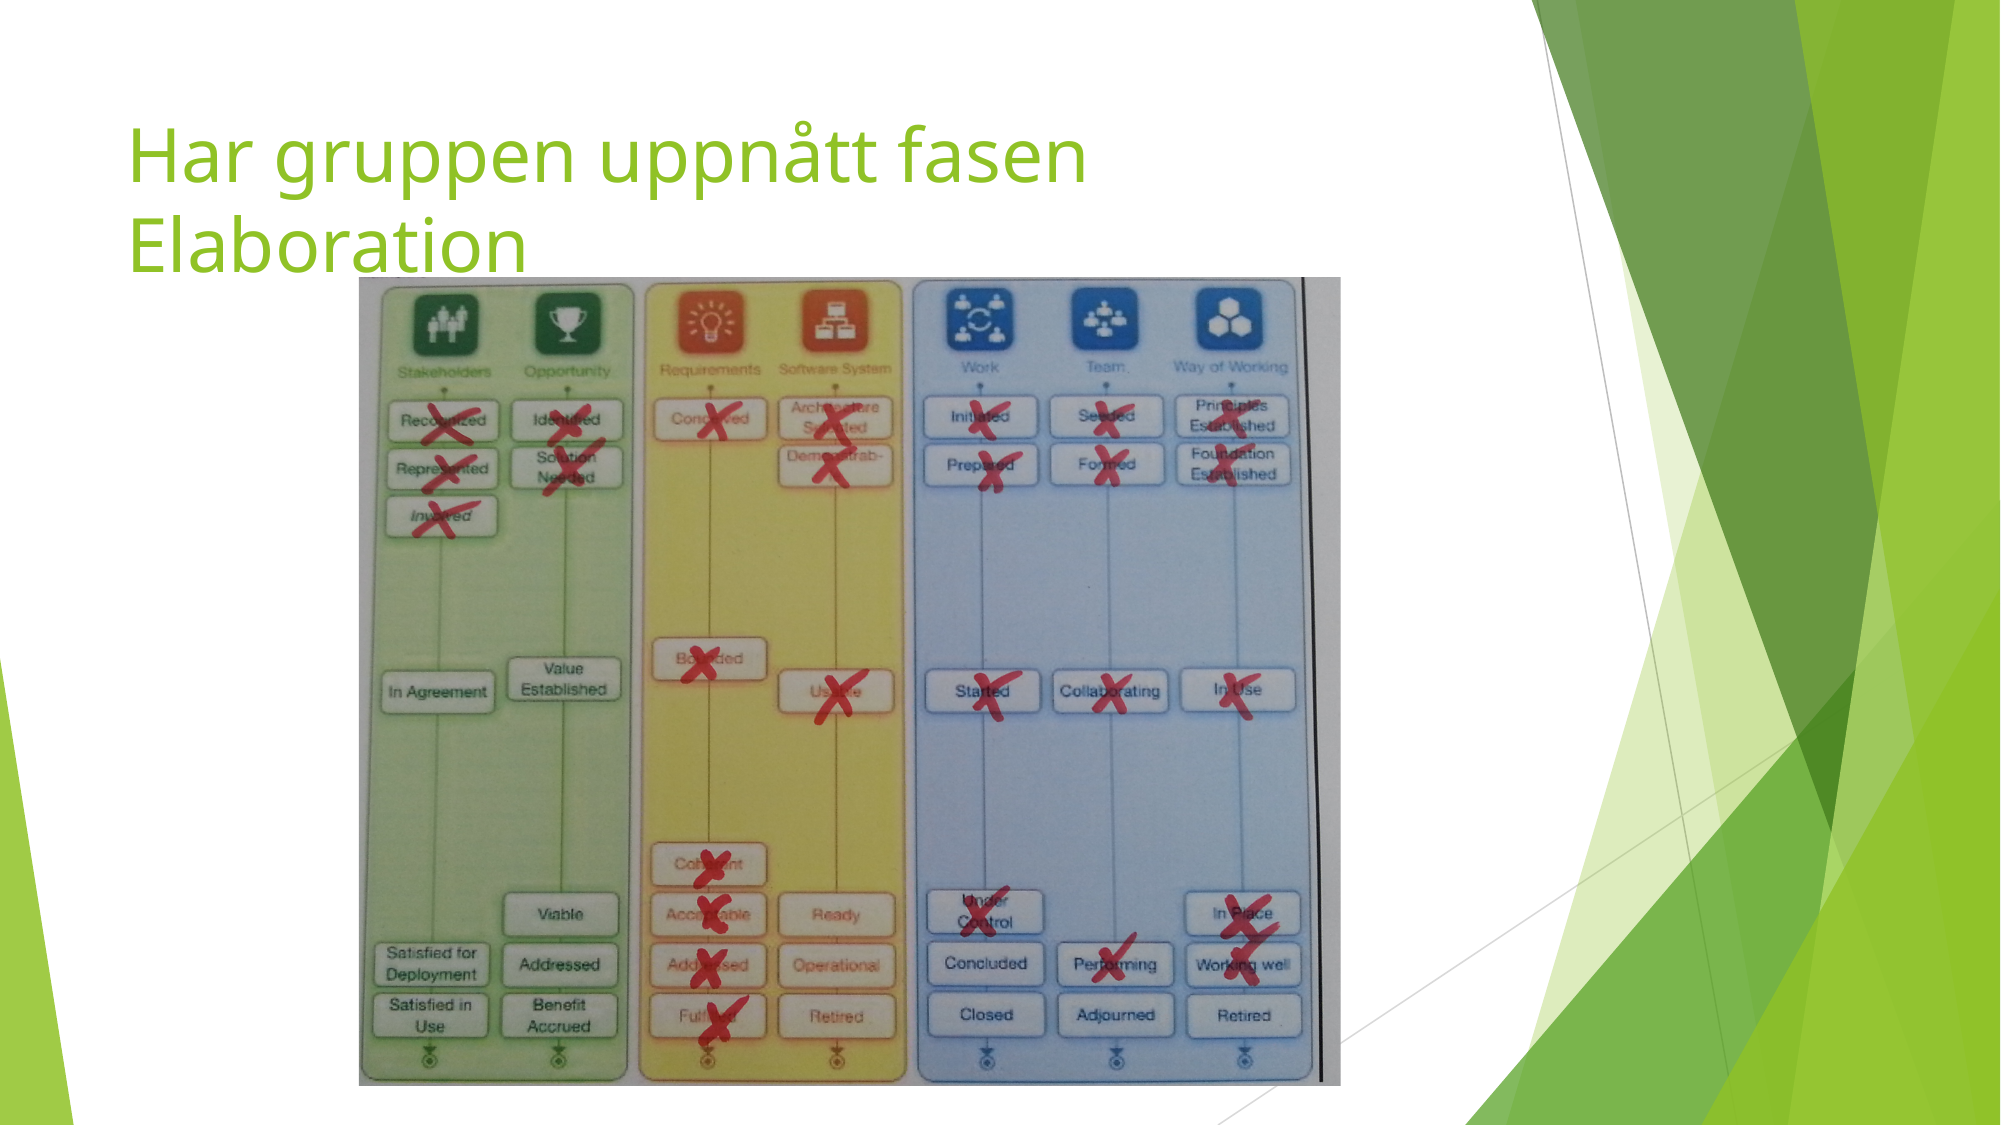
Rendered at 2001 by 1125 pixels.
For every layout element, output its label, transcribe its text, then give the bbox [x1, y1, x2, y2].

title Har gruppen uppnått fasen Elaboration [111, 99, 1522, 317]
picture [358, 277, 1341, 1086]
